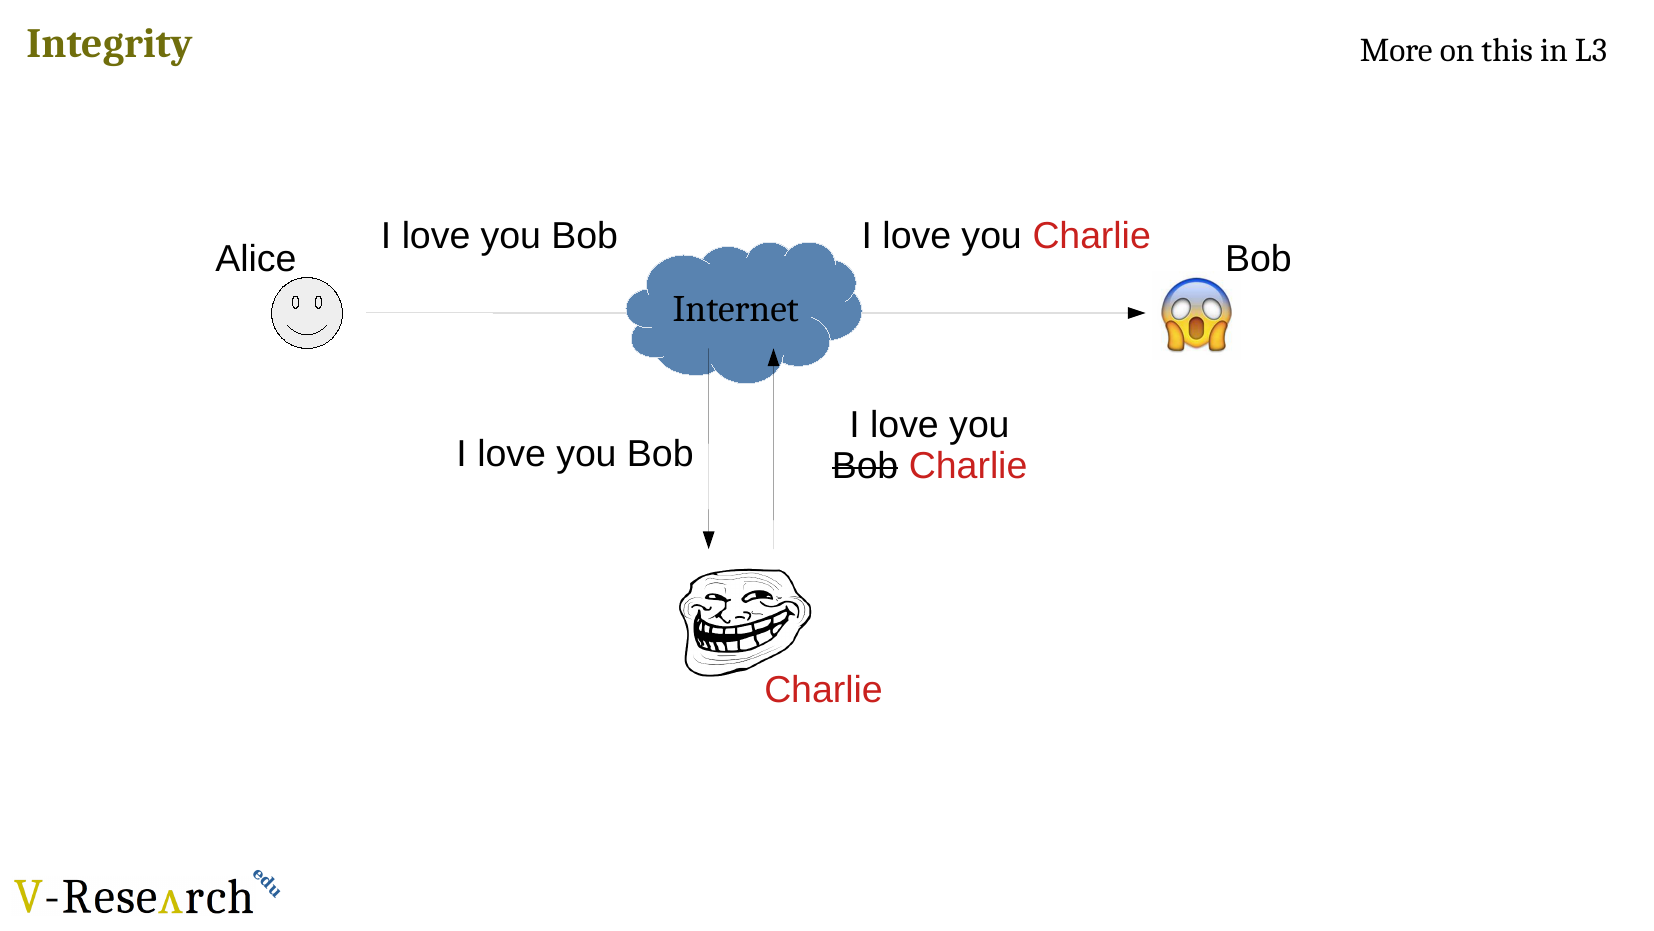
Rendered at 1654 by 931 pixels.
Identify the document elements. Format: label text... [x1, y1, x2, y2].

picture [672, 554, 815, 685]
picture [11, 876, 255, 916]
text_box [271, 277, 343, 349]
text_box Internet [625, 242, 863, 384]
text_box I love you Bob Charlie [807, 395, 1052, 537]
text_box edu [222, 847, 333, 931]
text_box More on this in L3 [1345, 23, 1632, 78]
text_box Alice [200, 230, 312, 288]
text_box Integrity [11, 12, 1193, 77]
text_box Charlie [749, 661, 898, 719]
text_box I love you Bob [441, 425, 709, 524]
text_box I love you Charlie [846, 206, 1166, 306]
picture [1152, 271, 1241, 360]
text_box I love you Bob [366, 206, 633, 306]
text_box Bob [1210, 230, 1307, 288]
